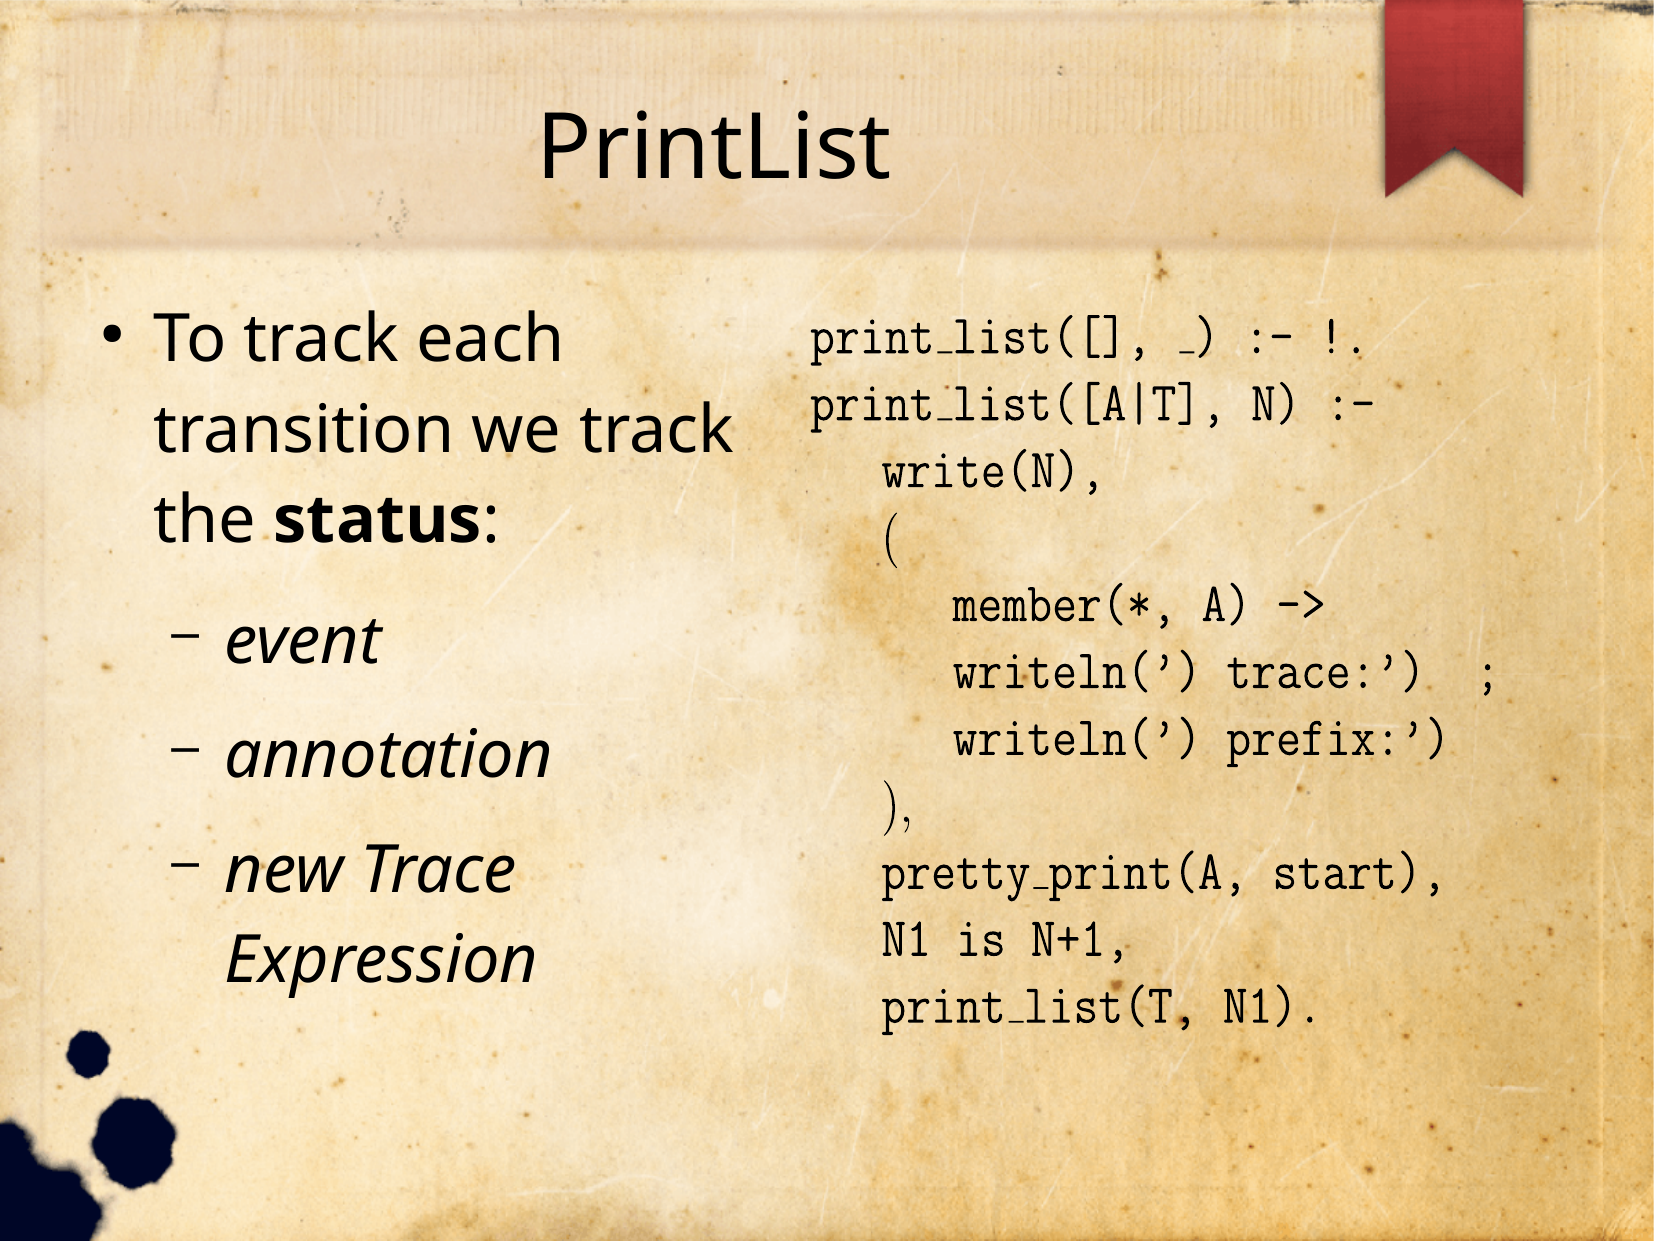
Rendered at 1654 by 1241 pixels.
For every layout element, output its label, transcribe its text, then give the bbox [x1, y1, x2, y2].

picture [0, 0, 1654, 1241]
list To track each transition we track the status: event annotation new Trace Expression [82, 290, 793, 1126]
title PrintList [82, 49, 1347, 237]
